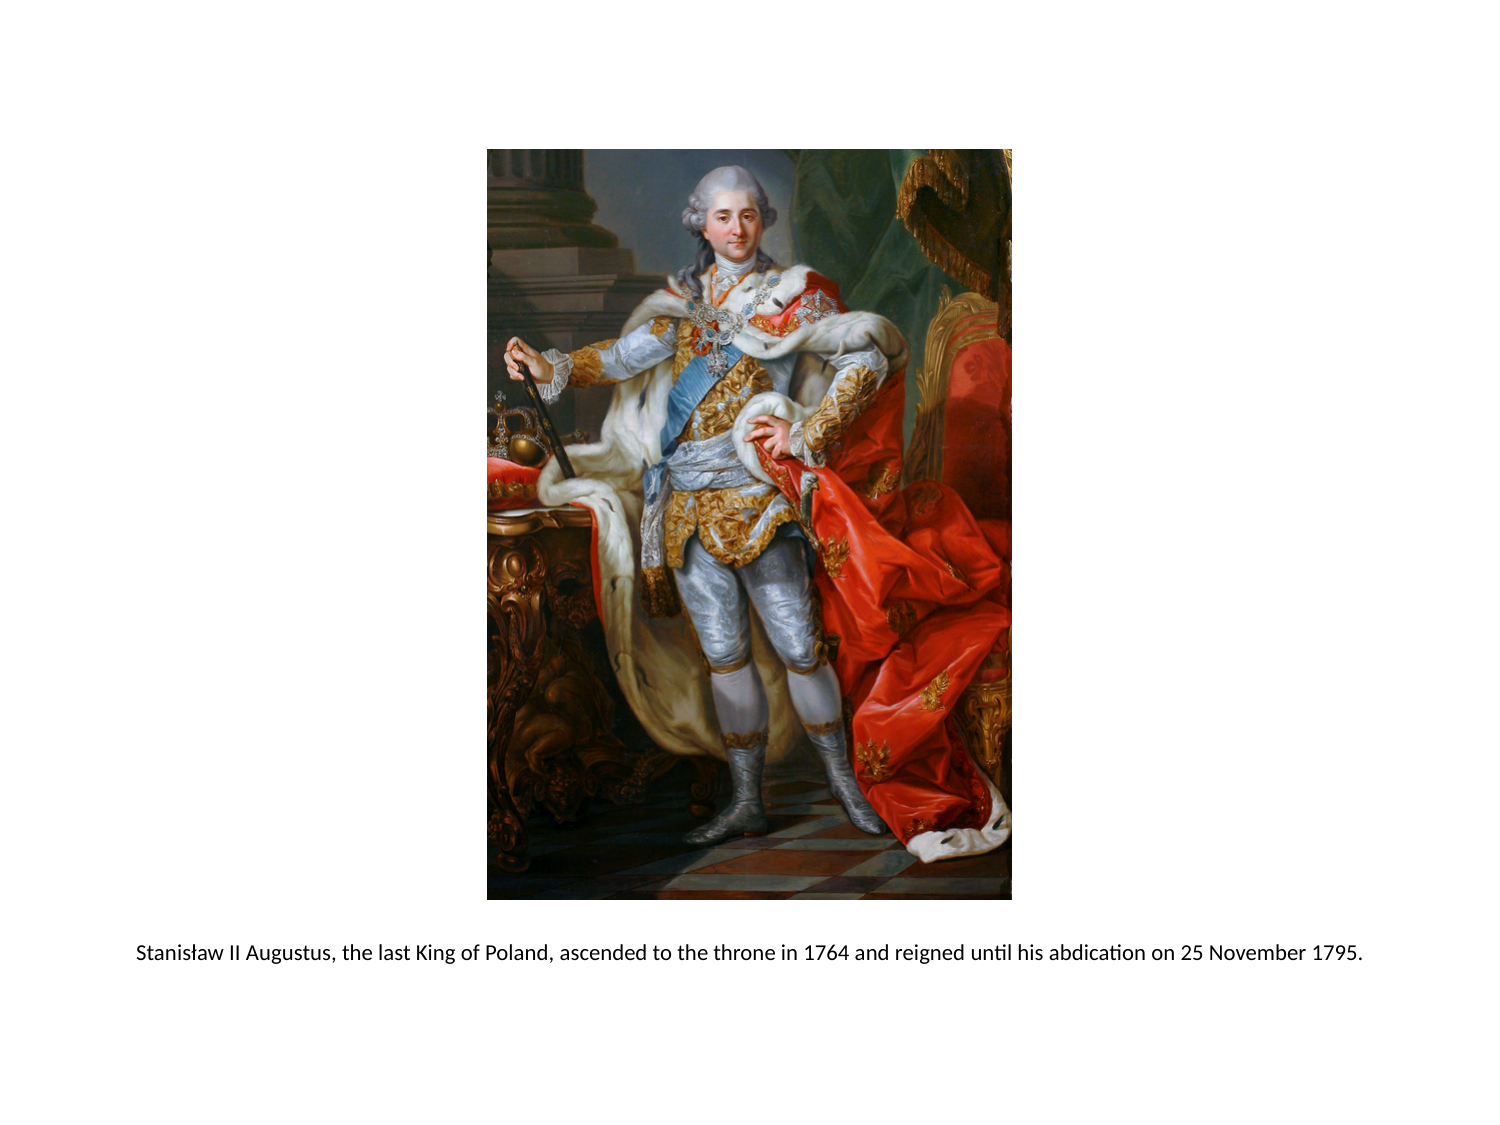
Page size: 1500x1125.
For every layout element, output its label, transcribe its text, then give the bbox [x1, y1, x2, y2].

picture [487, 149, 1012, 900]
text_box Stanisław II Augustus, the last King of Poland, ascended to the throne in 1764 and reigned until his abdication on 25 November 1795. [121, 929, 1379, 973]
